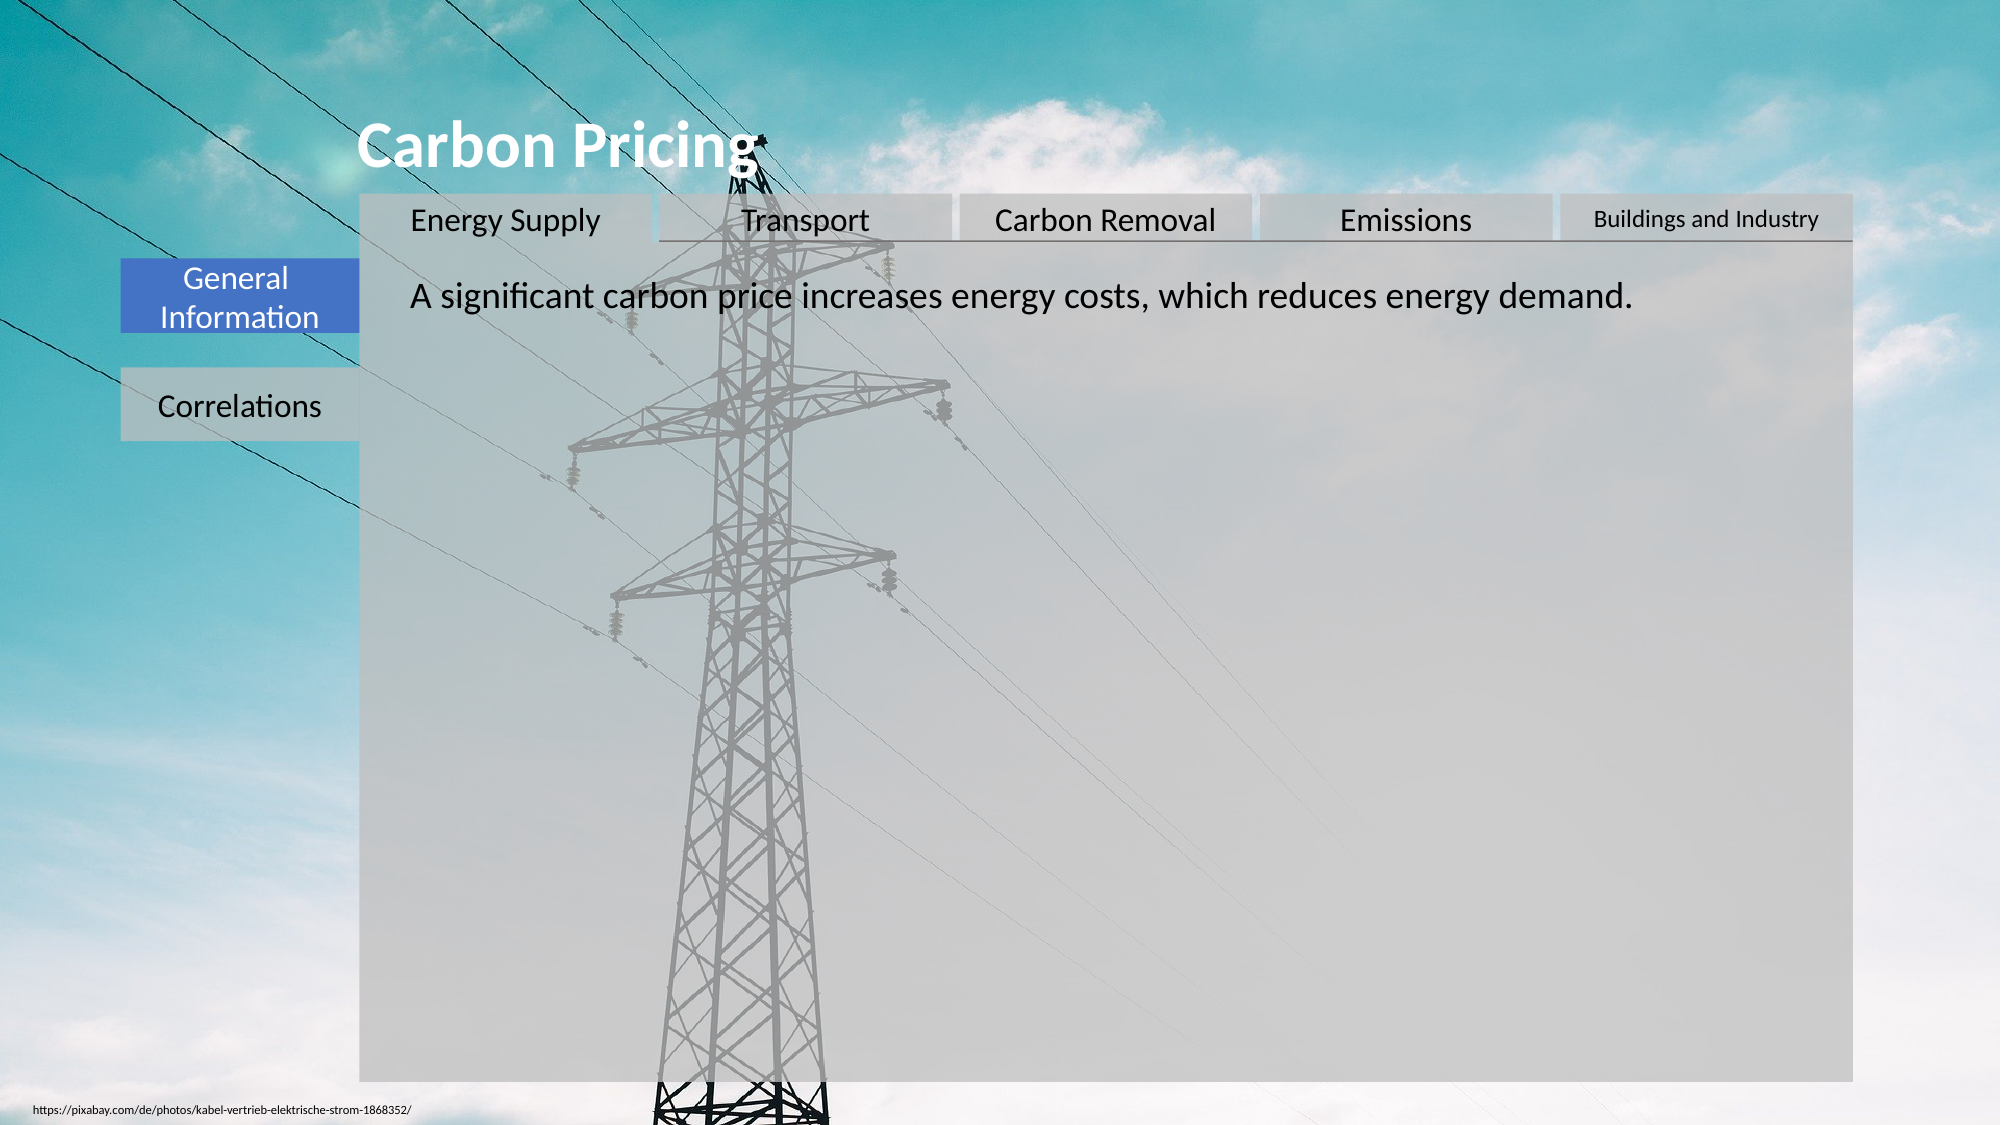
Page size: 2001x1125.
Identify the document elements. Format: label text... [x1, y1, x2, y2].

text_box A significant carbon price increases energy costs, which reduces energy demand. [395, 263, 1835, 504]
text_box Carbon Pricing [342, 93, 775, 189]
text_box Emissions [1260, 193, 1553, 240]
text_box Carbon Removal [959, 193, 1253, 240]
text_box [359, 241, 1853, 1082]
text_box General Information [120, 258, 360, 333]
text_box Buildings and Industry [1560, 193, 1853, 240]
text_box Transport [659, 193, 953, 240]
picture [0, 0, 2000, 1125]
text_box https://pixabay.com/de/photos/kabel-vertrieb-elektrische-strom-1868352/ [18, 1094, 427, 1125]
text_box Correlations [120, 367, 360, 442]
text_box Energy Supply [359, 193, 652, 242]
